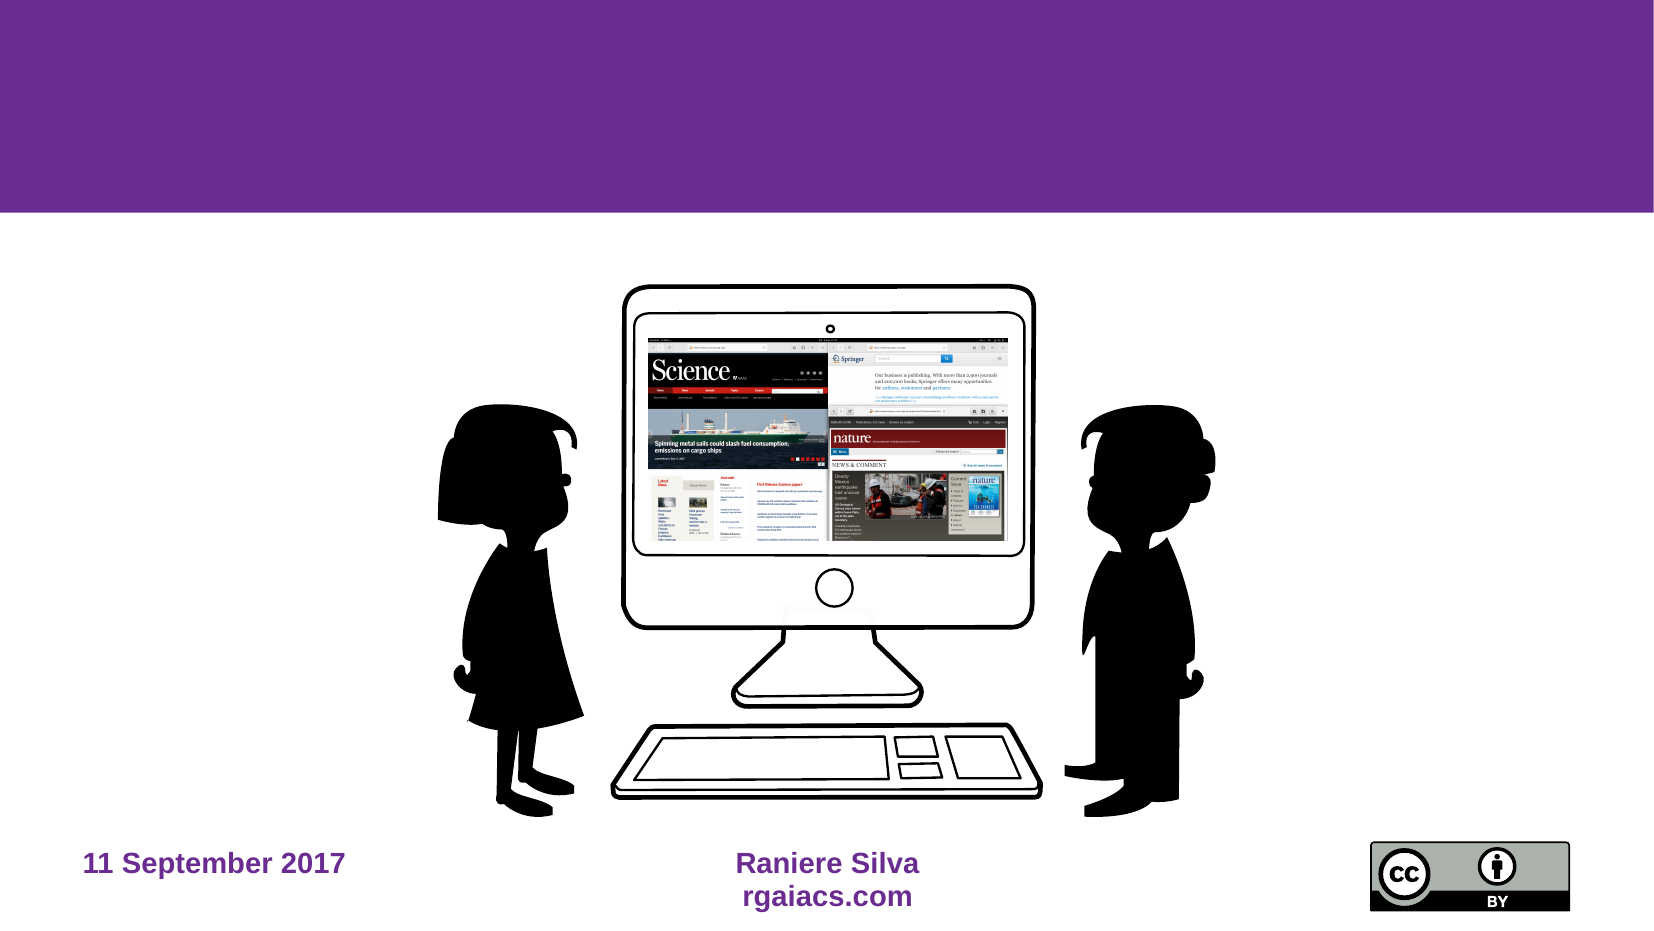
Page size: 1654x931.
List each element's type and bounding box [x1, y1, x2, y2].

picture [413, 217, 1241, 839]
